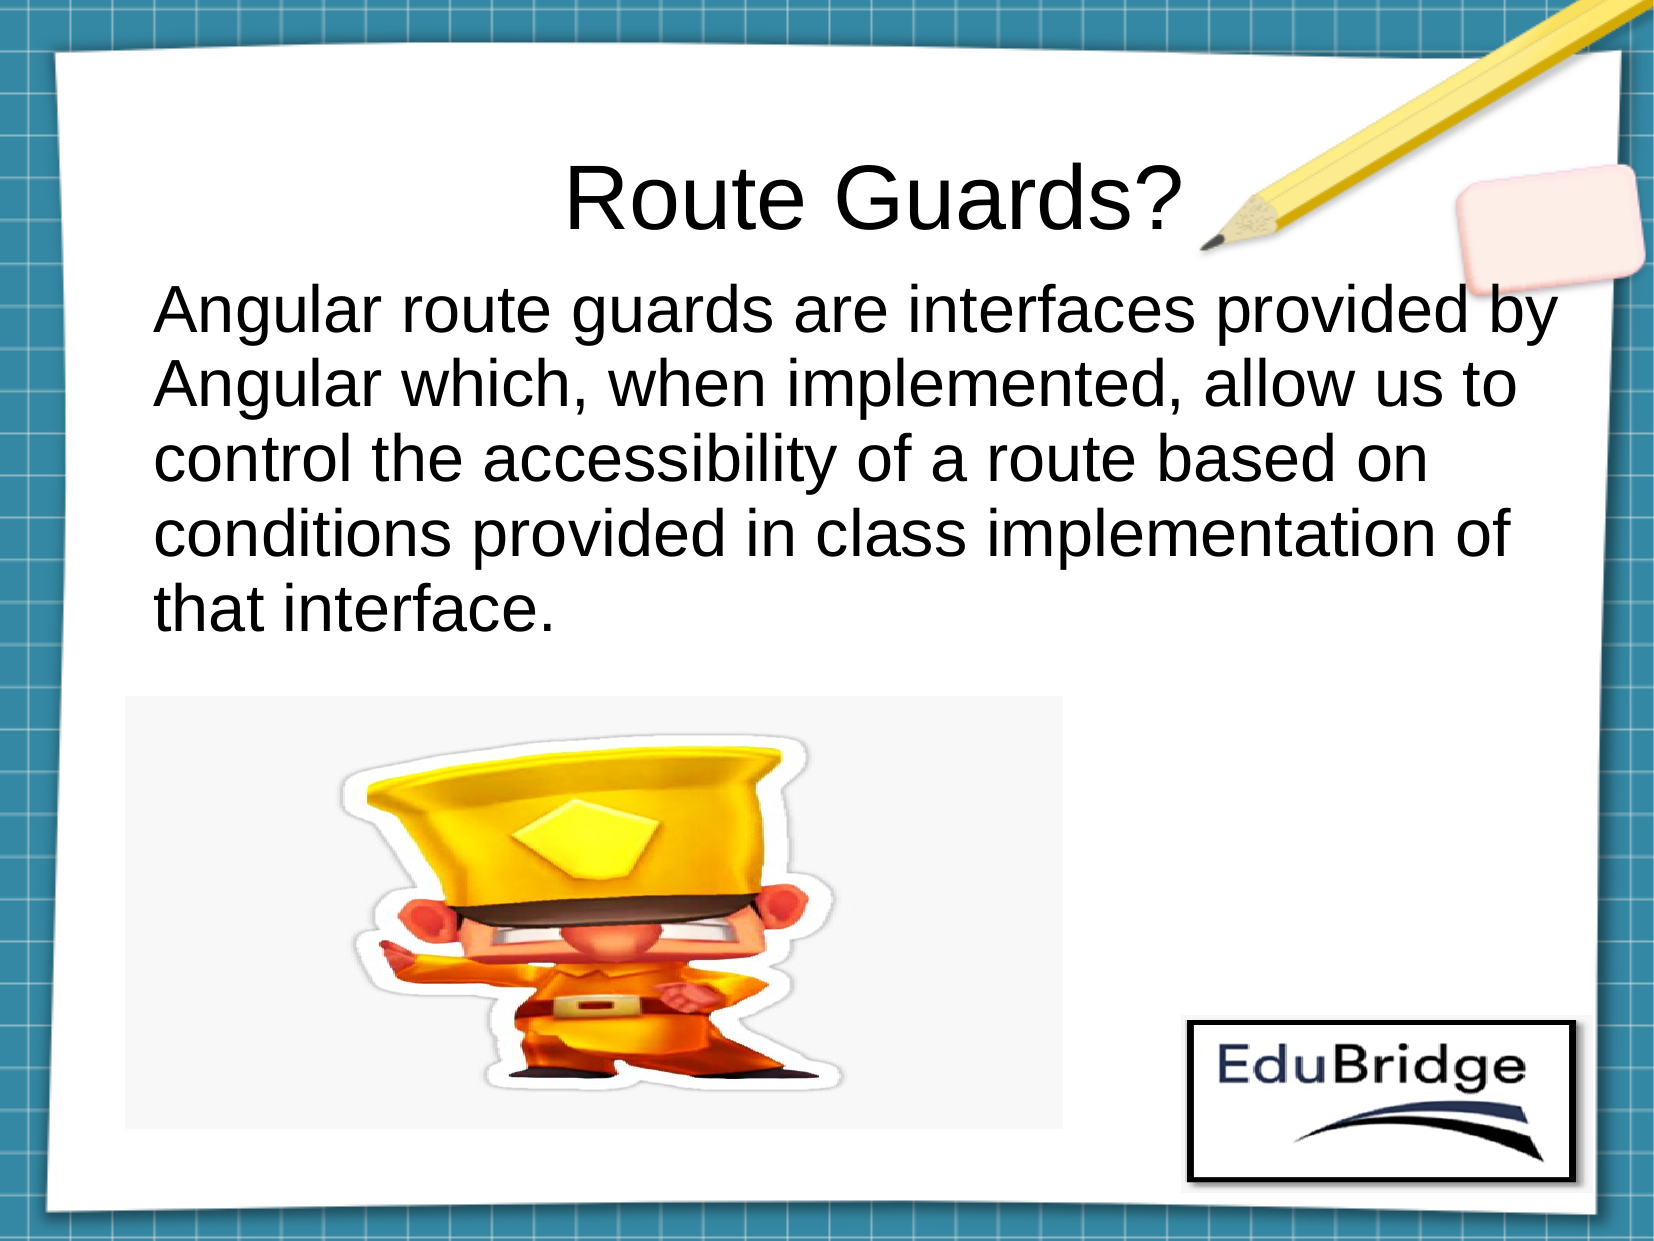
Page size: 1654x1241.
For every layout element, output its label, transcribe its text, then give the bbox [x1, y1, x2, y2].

list Angular route guards are interfaces provided by Angular which, when implemented, allow us to control the accessibility of a route based on conditions provided in class implementation of that interface. [82, 271, 1571, 991]
picture [0, 0, 1654, 1241]
title Route Guards? [94, 94, 1583, 302]
